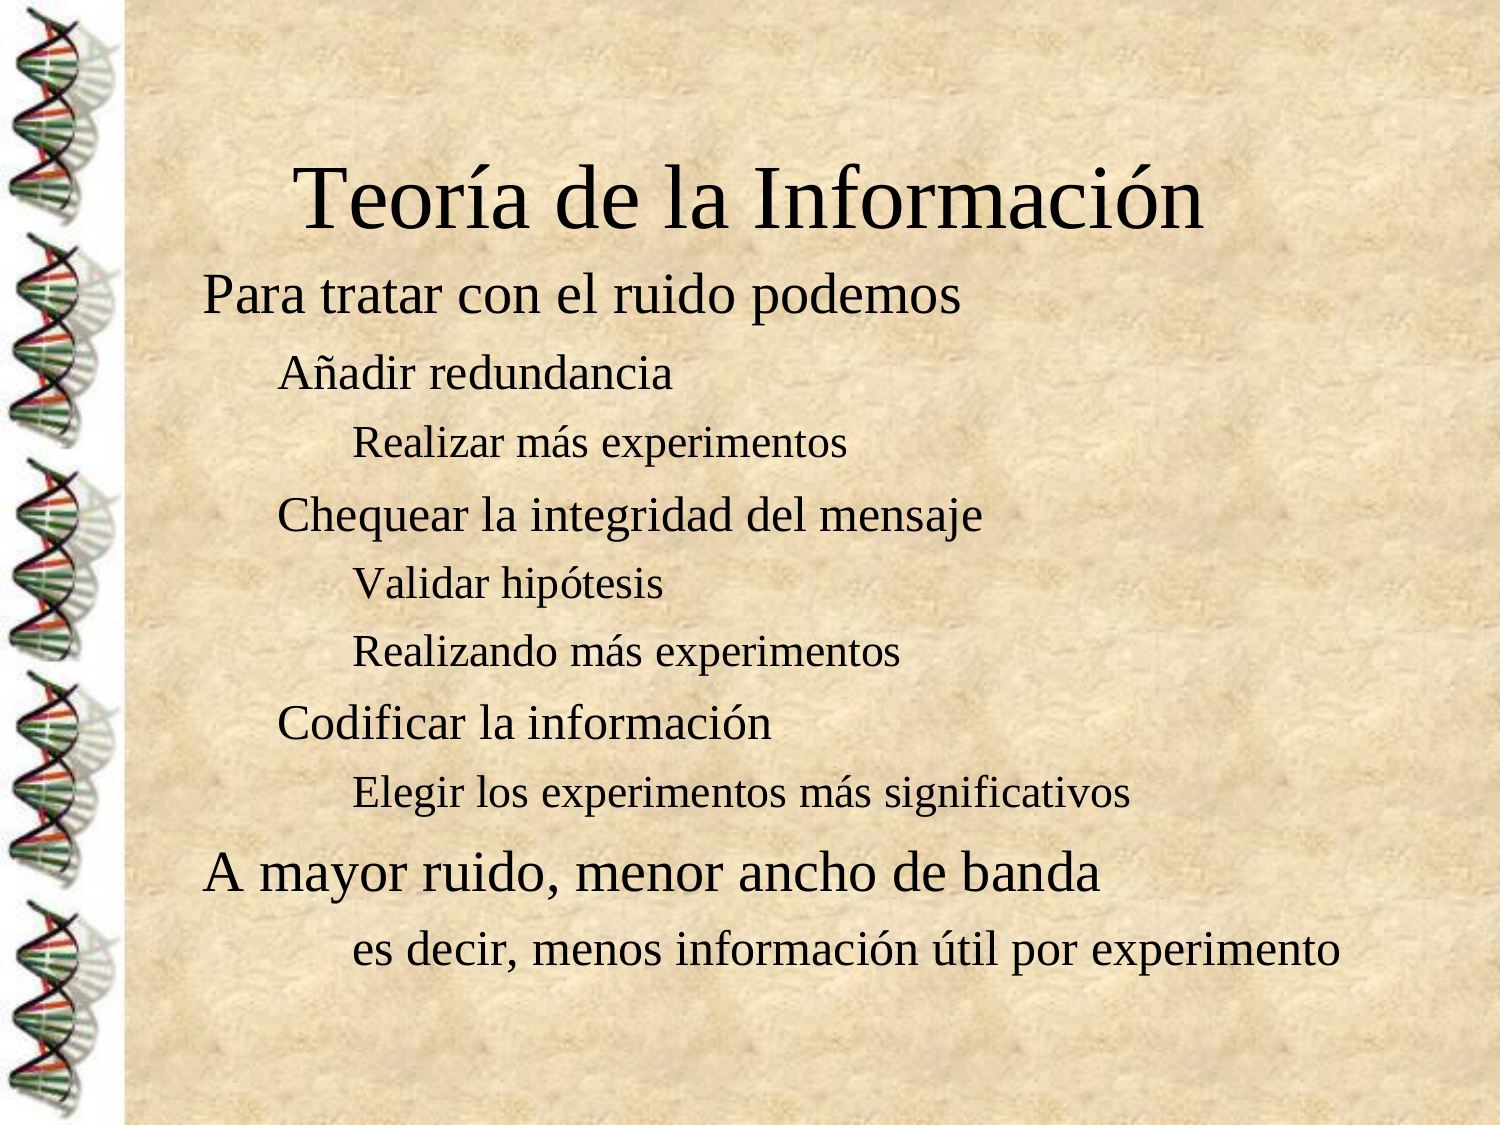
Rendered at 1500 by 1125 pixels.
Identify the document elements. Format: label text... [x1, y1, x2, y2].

picture [0, 0, 1500, 1125]
title Teoría de la Información [112, 80, 1388, 308]
list Para tratar con el ruido podemos Añadir redundancia Realizar más experimentos Chequear la integridad del mensaje Validar hipótesis Realizando más experimentos Codificar la información Elegir los experimentos más significativos A mayor ruido, menor ancho de banda es decir, menos información útil por experimento [202, 256, 1385, 1119]
